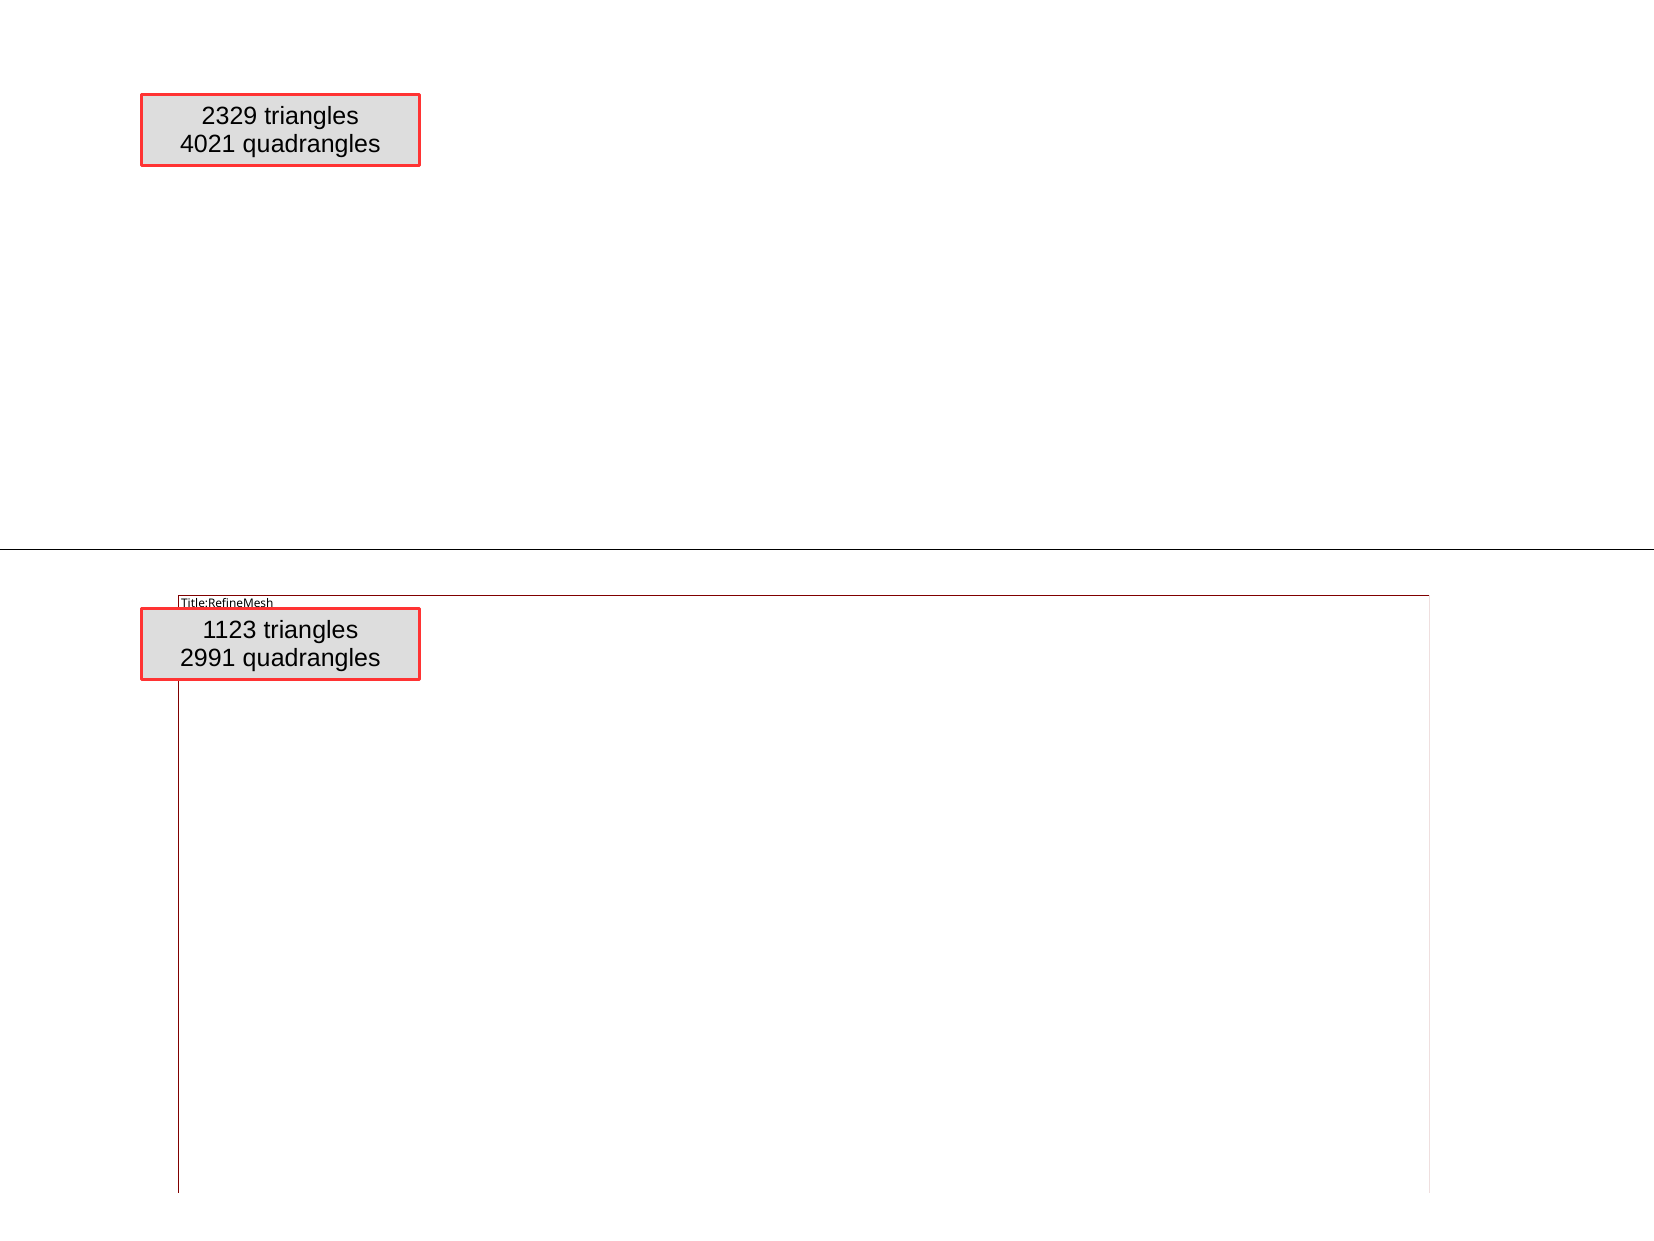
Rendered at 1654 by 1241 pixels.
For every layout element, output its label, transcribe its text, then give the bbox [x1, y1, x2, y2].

picture [129, 78, 1477, 449]
text_box 2329 triangles 4021 quadrangles [141, 94, 420, 166]
picture [177, 594, 1430, 1193]
text_box 1123 triangles 2991 quadrangles [141, 608, 420, 680]
